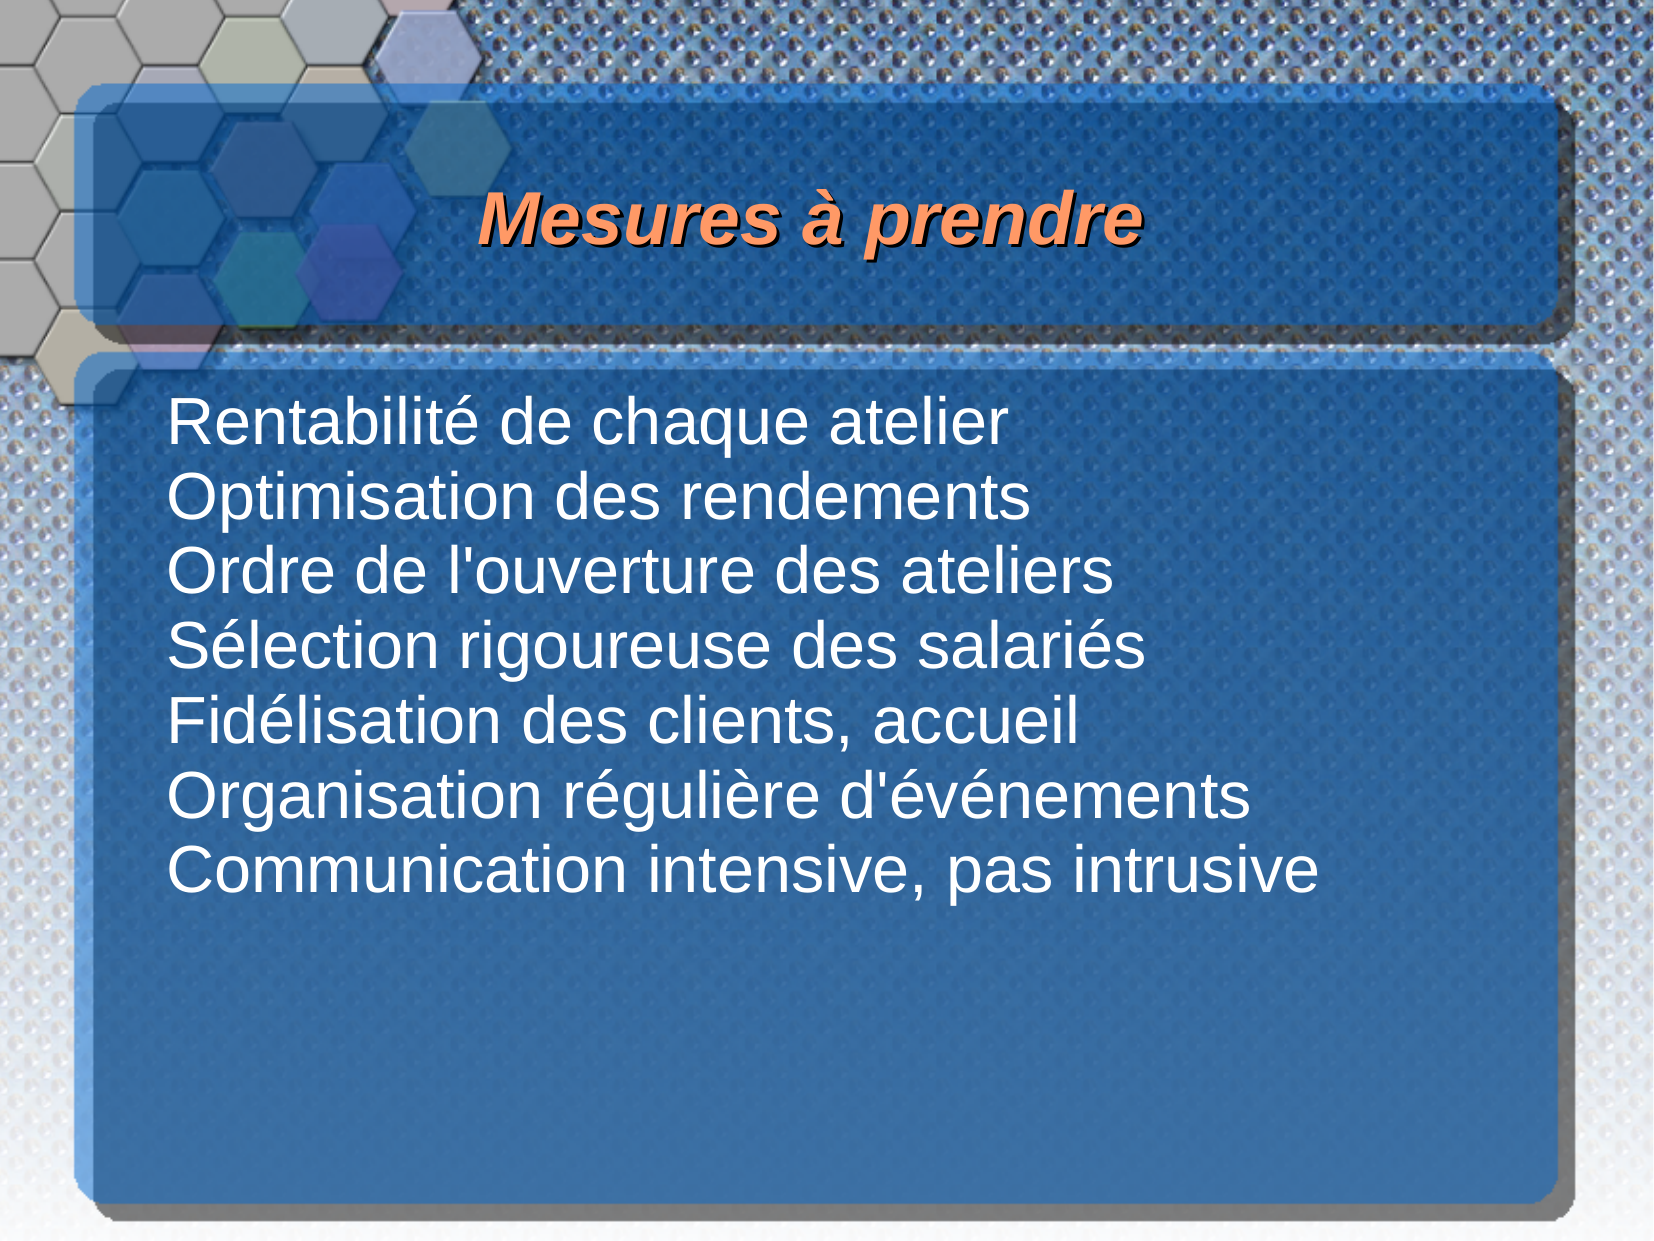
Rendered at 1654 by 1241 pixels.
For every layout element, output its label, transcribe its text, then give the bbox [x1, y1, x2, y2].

title Mesures à prendre [88, 114, 1534, 322]
picture [0, 0, 1654, 1241]
list Rentabilité de chaque atelier Optimisation des rendements Ordre de l'ouverture des ateliers Sélection rigoureuse des salariés Fidélisation des clients, accueil Organisation régulière d'événements Communication intensive, pas intrusive [154, 383, 1536, 1166]
